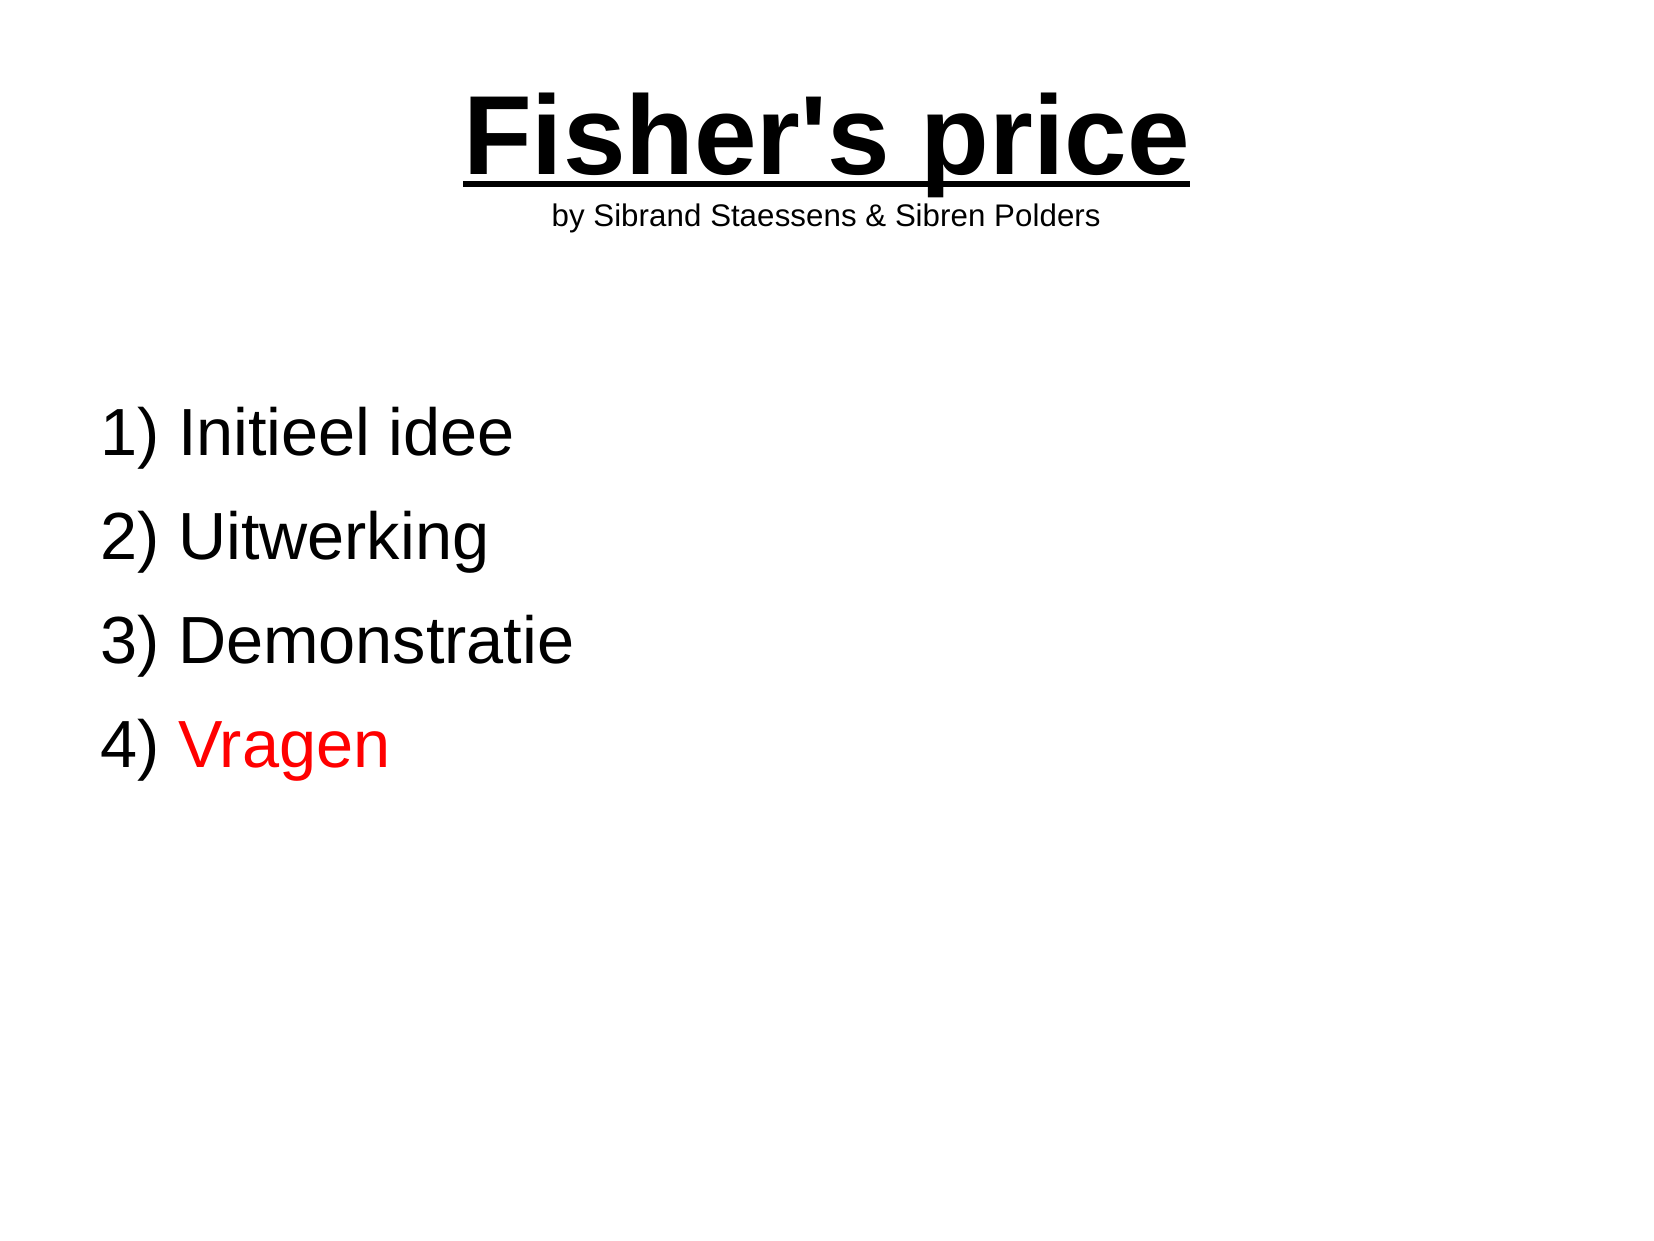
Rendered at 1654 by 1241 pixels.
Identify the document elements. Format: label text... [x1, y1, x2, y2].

title Fisher's price by Sibrand Staessens & Sibren Polders [82, 56, 1571, 250]
list Initieel idee Uitwerking Demonstratie Vragen [82, 290, 1571, 1094]
